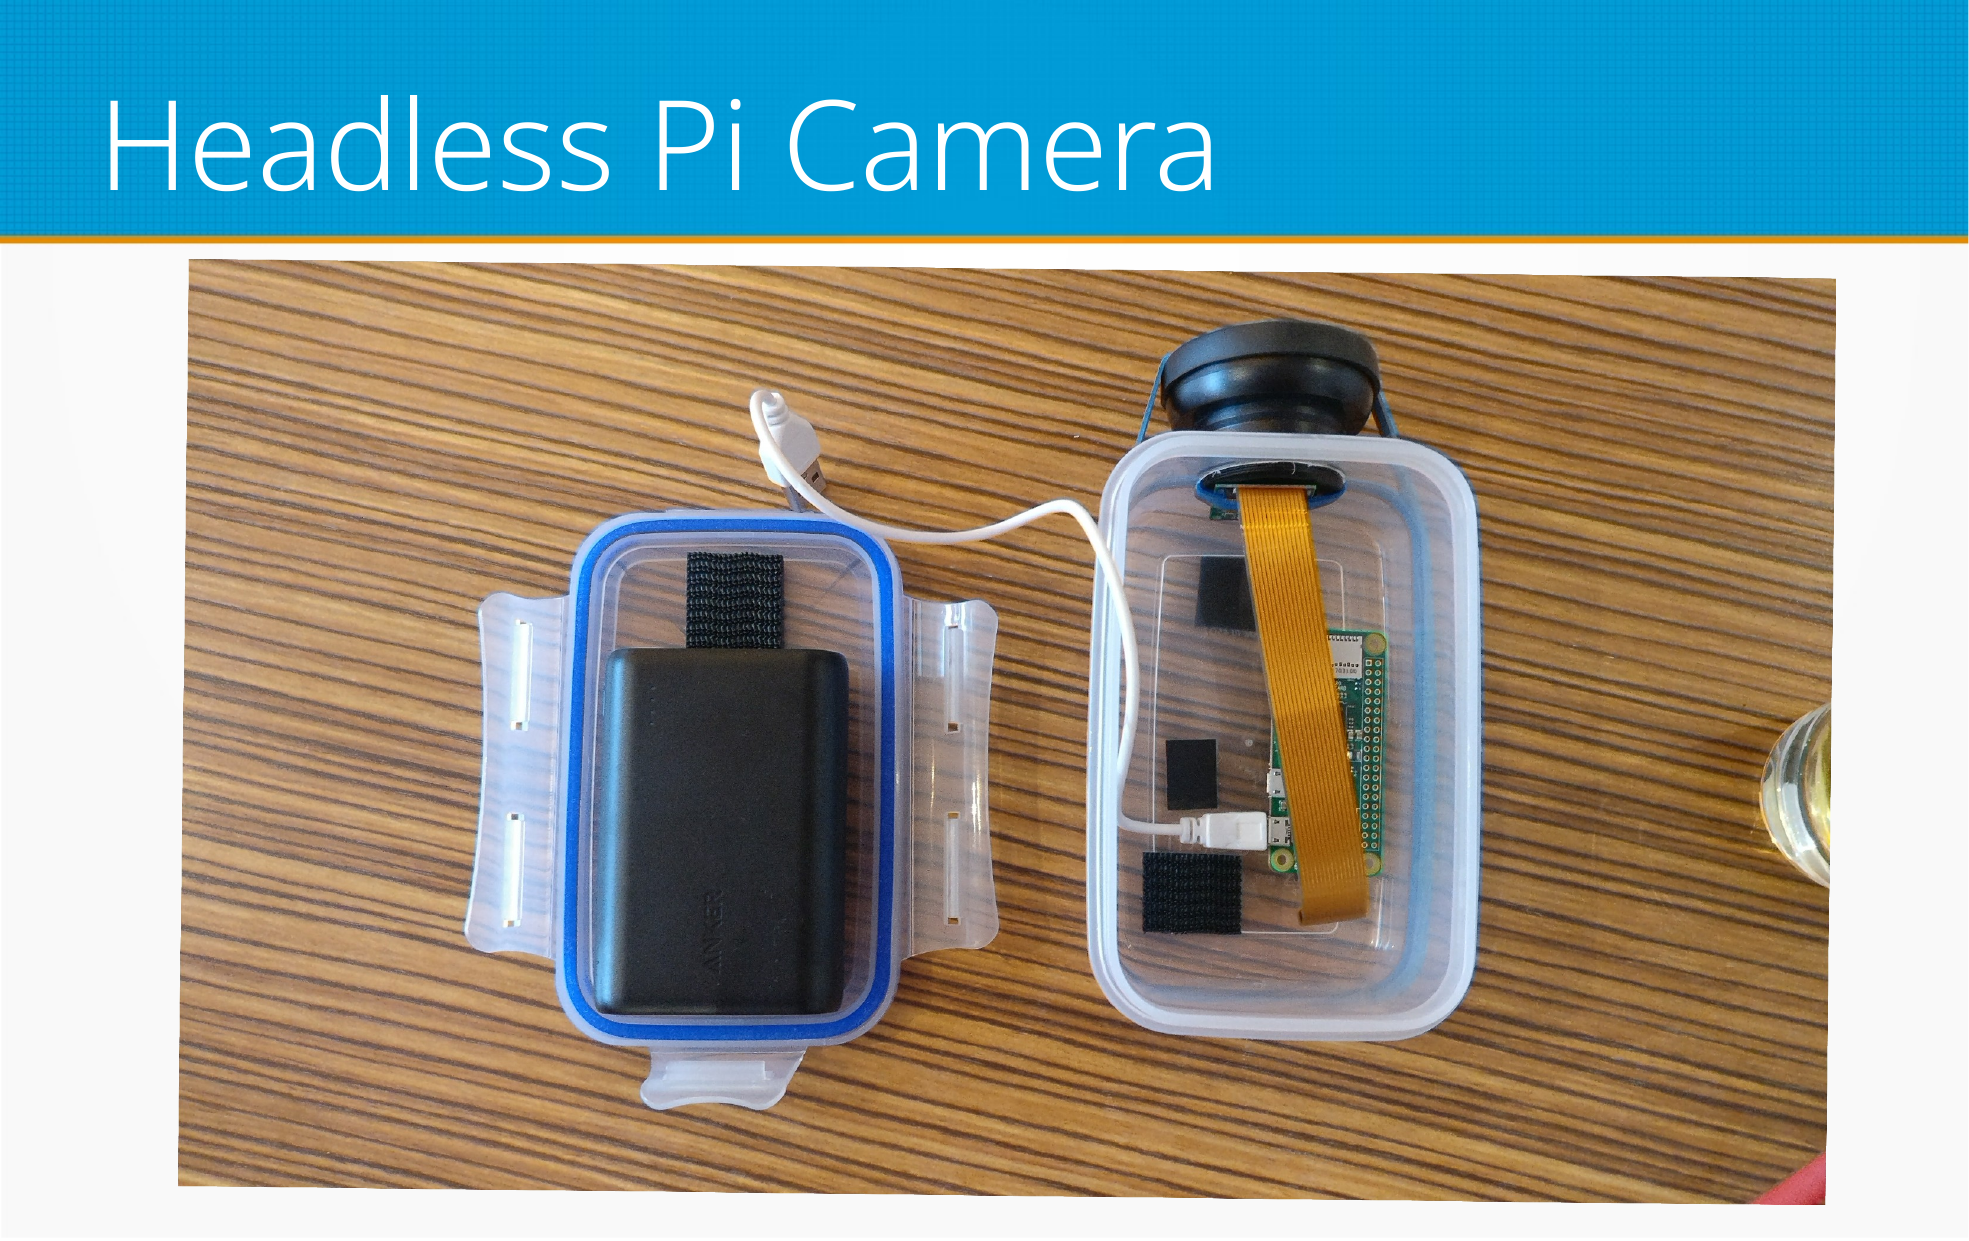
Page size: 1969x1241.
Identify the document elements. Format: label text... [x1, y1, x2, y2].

picture [0, 233, 1969, 1241]
title Headless Pi Camera [98, 19, 1870, 227]
